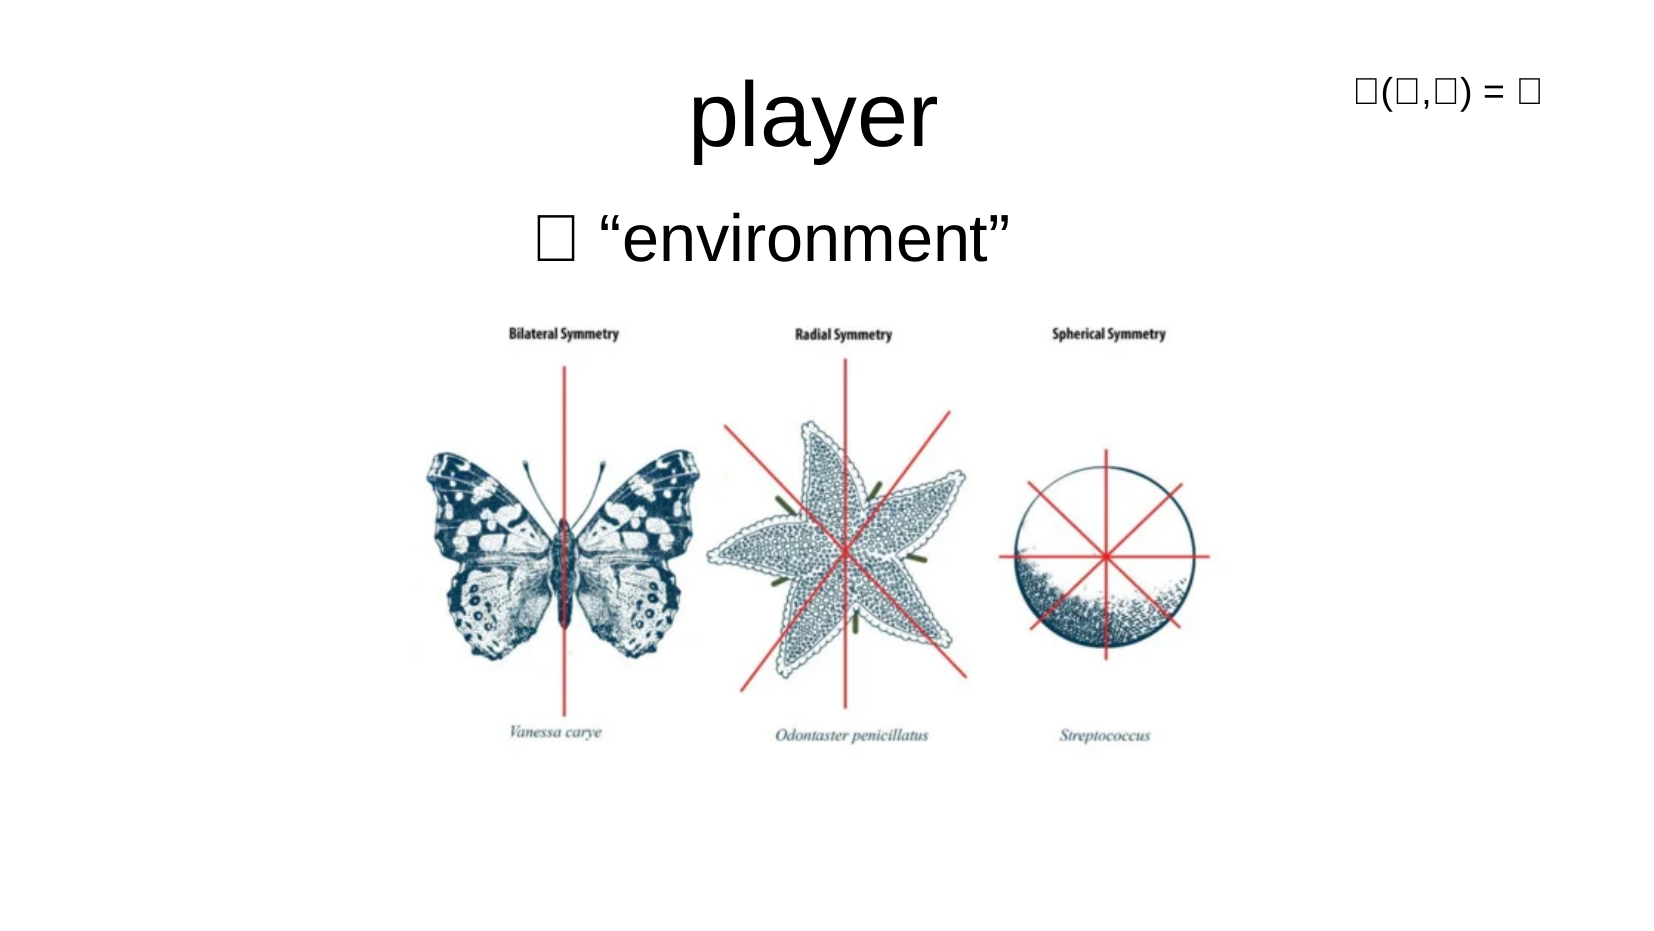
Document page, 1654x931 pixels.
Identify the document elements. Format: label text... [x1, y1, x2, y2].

text_box 👀(🧠,🌳) = 💪 [1266, 63, 1633, 121]
title player [82, 37, 1571, 193]
picture [414, 315, 1228, 760]
list 🌳 “environment” [460, 200, 1193, 315]
